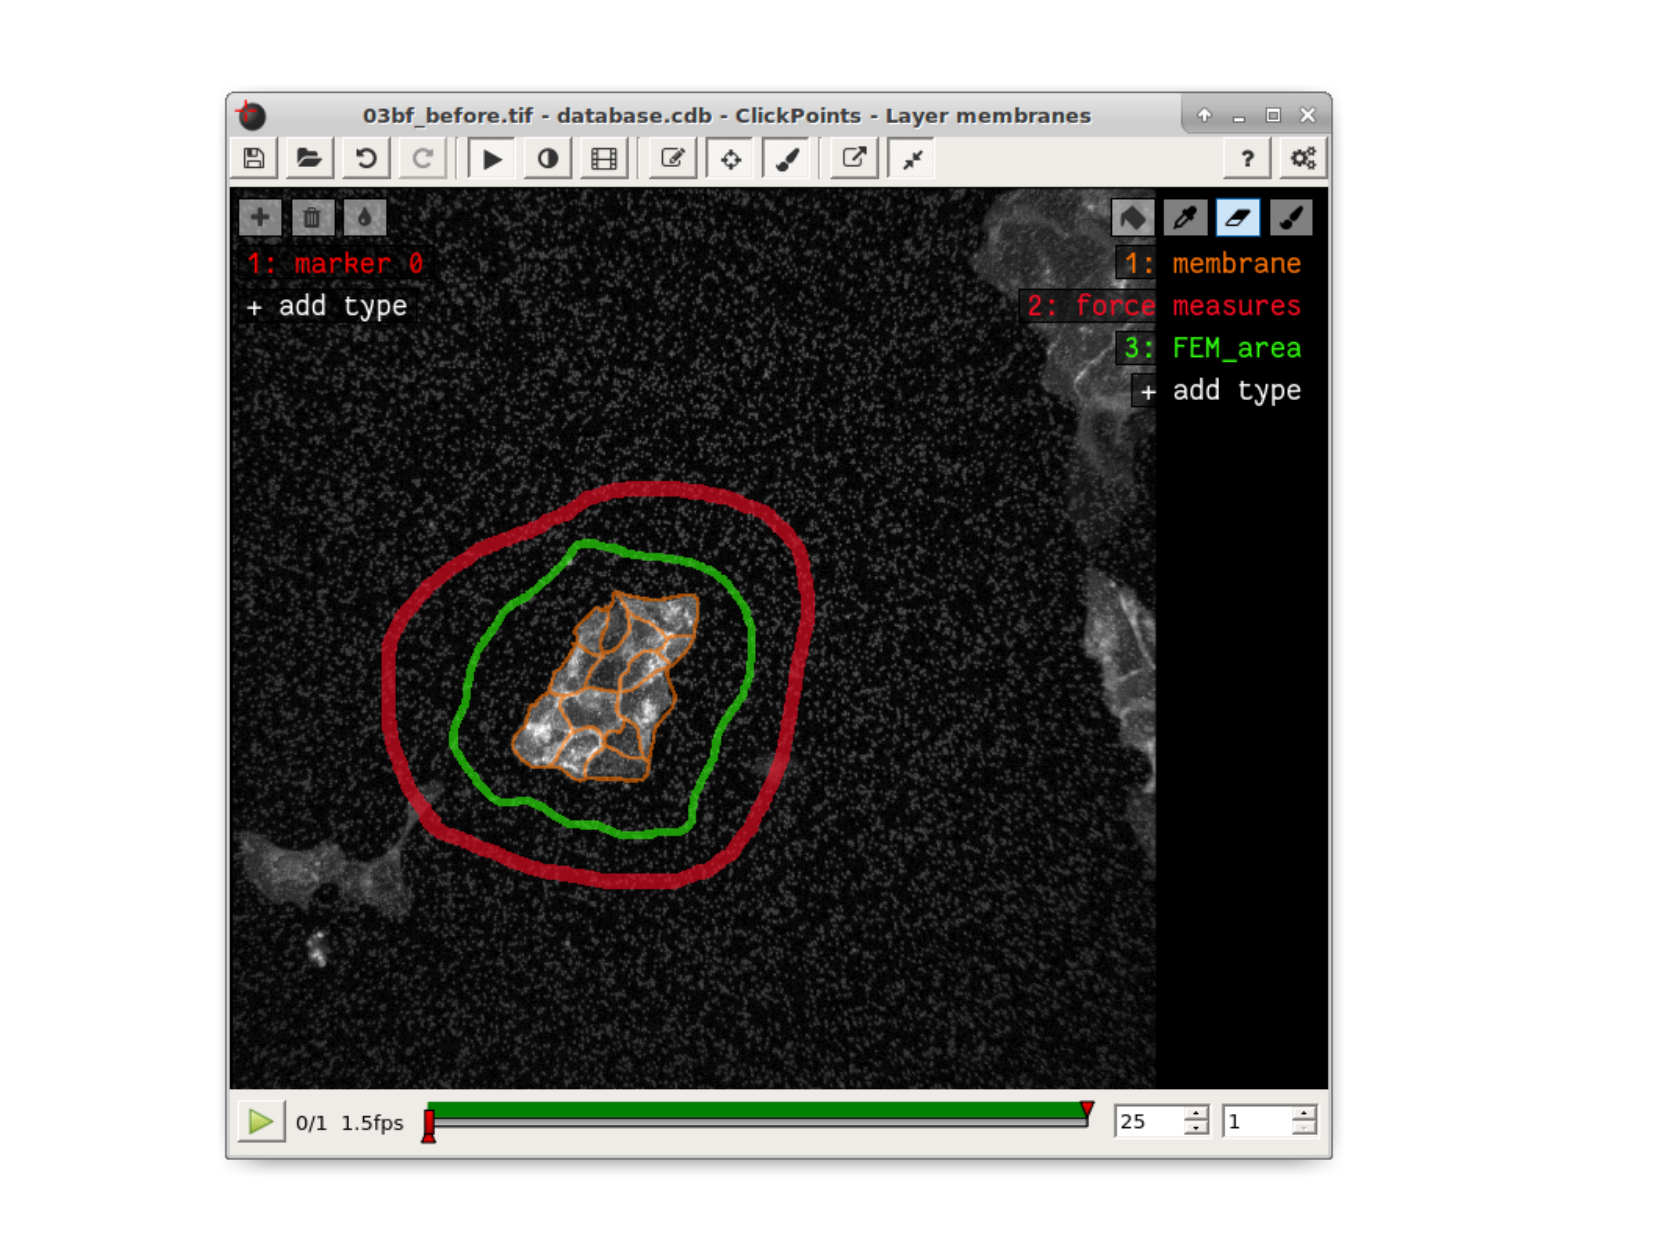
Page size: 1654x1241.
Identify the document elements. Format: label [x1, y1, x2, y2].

picture [216, 84, 1366, 1186]
